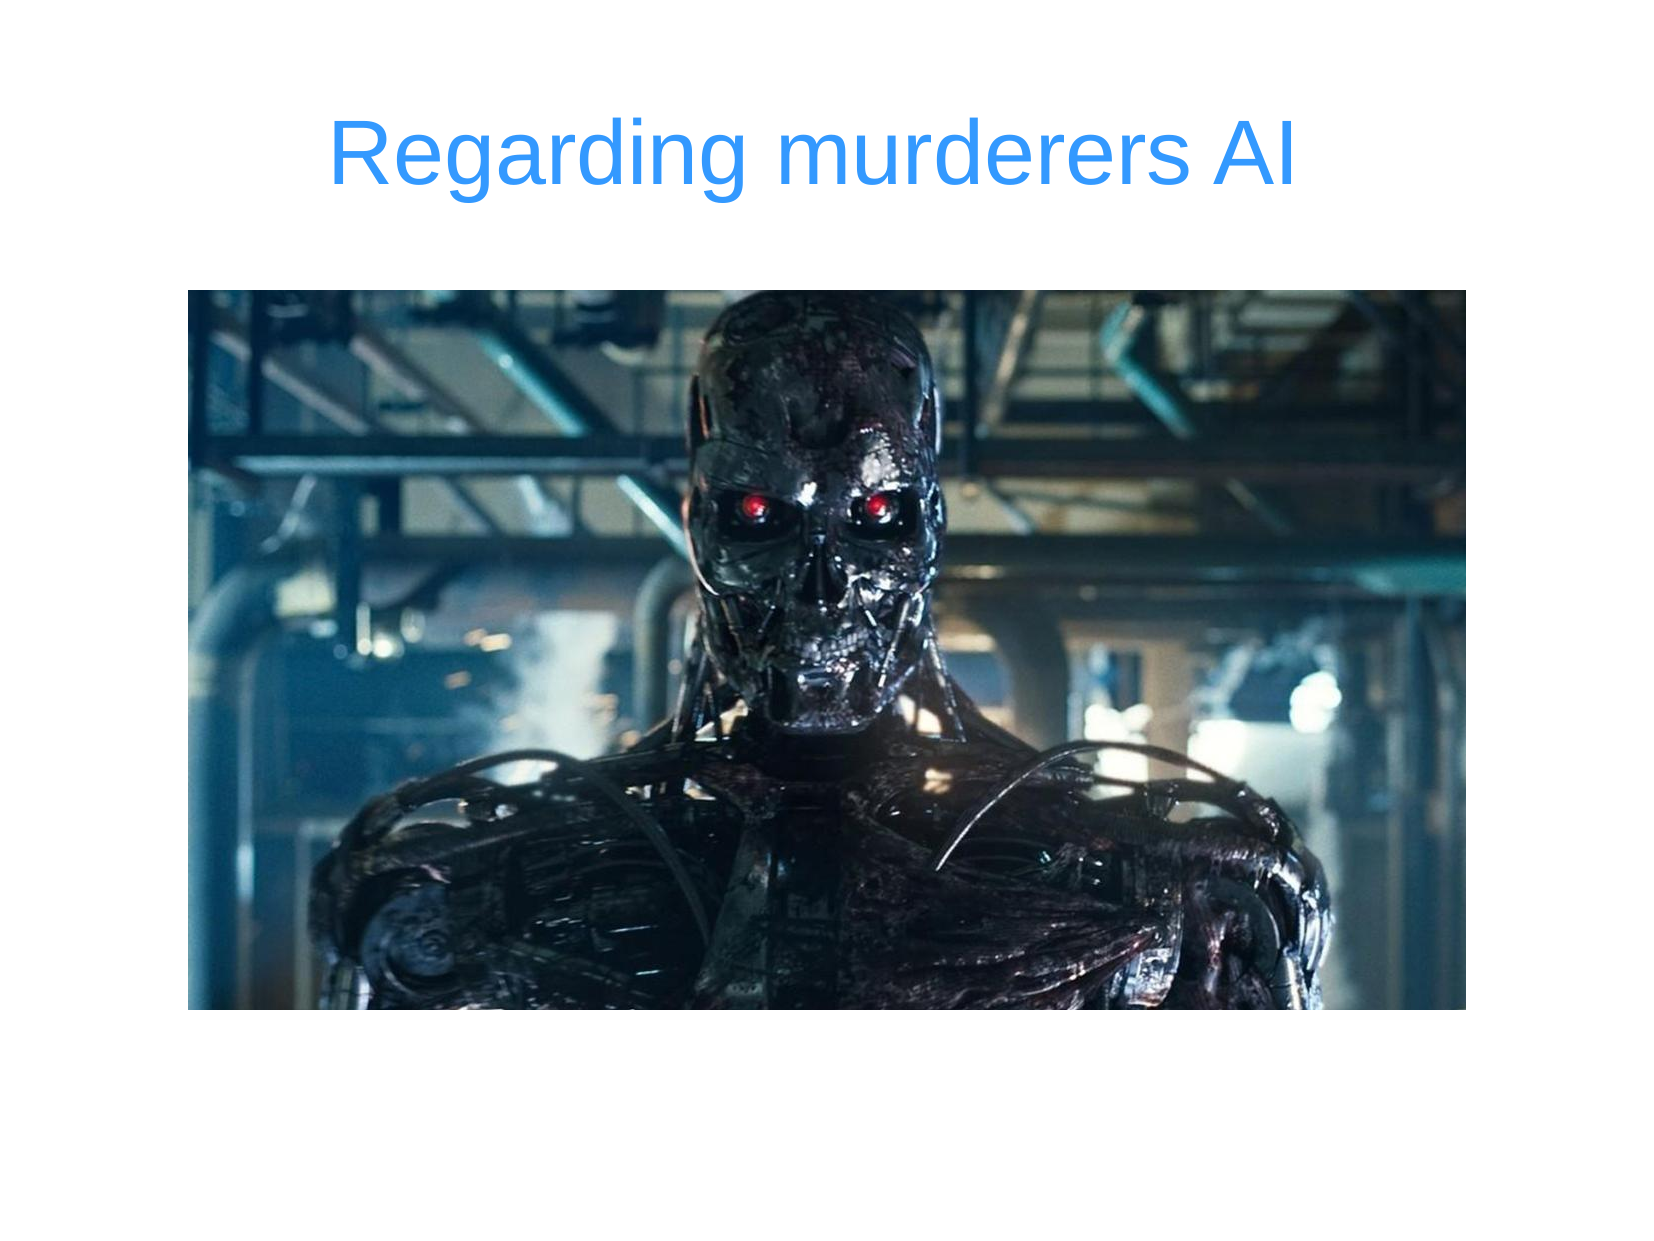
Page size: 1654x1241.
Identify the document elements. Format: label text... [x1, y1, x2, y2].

picture [188, 290, 1466, 1010]
title Regarding murderers AI [82, 49, 1571, 257]
